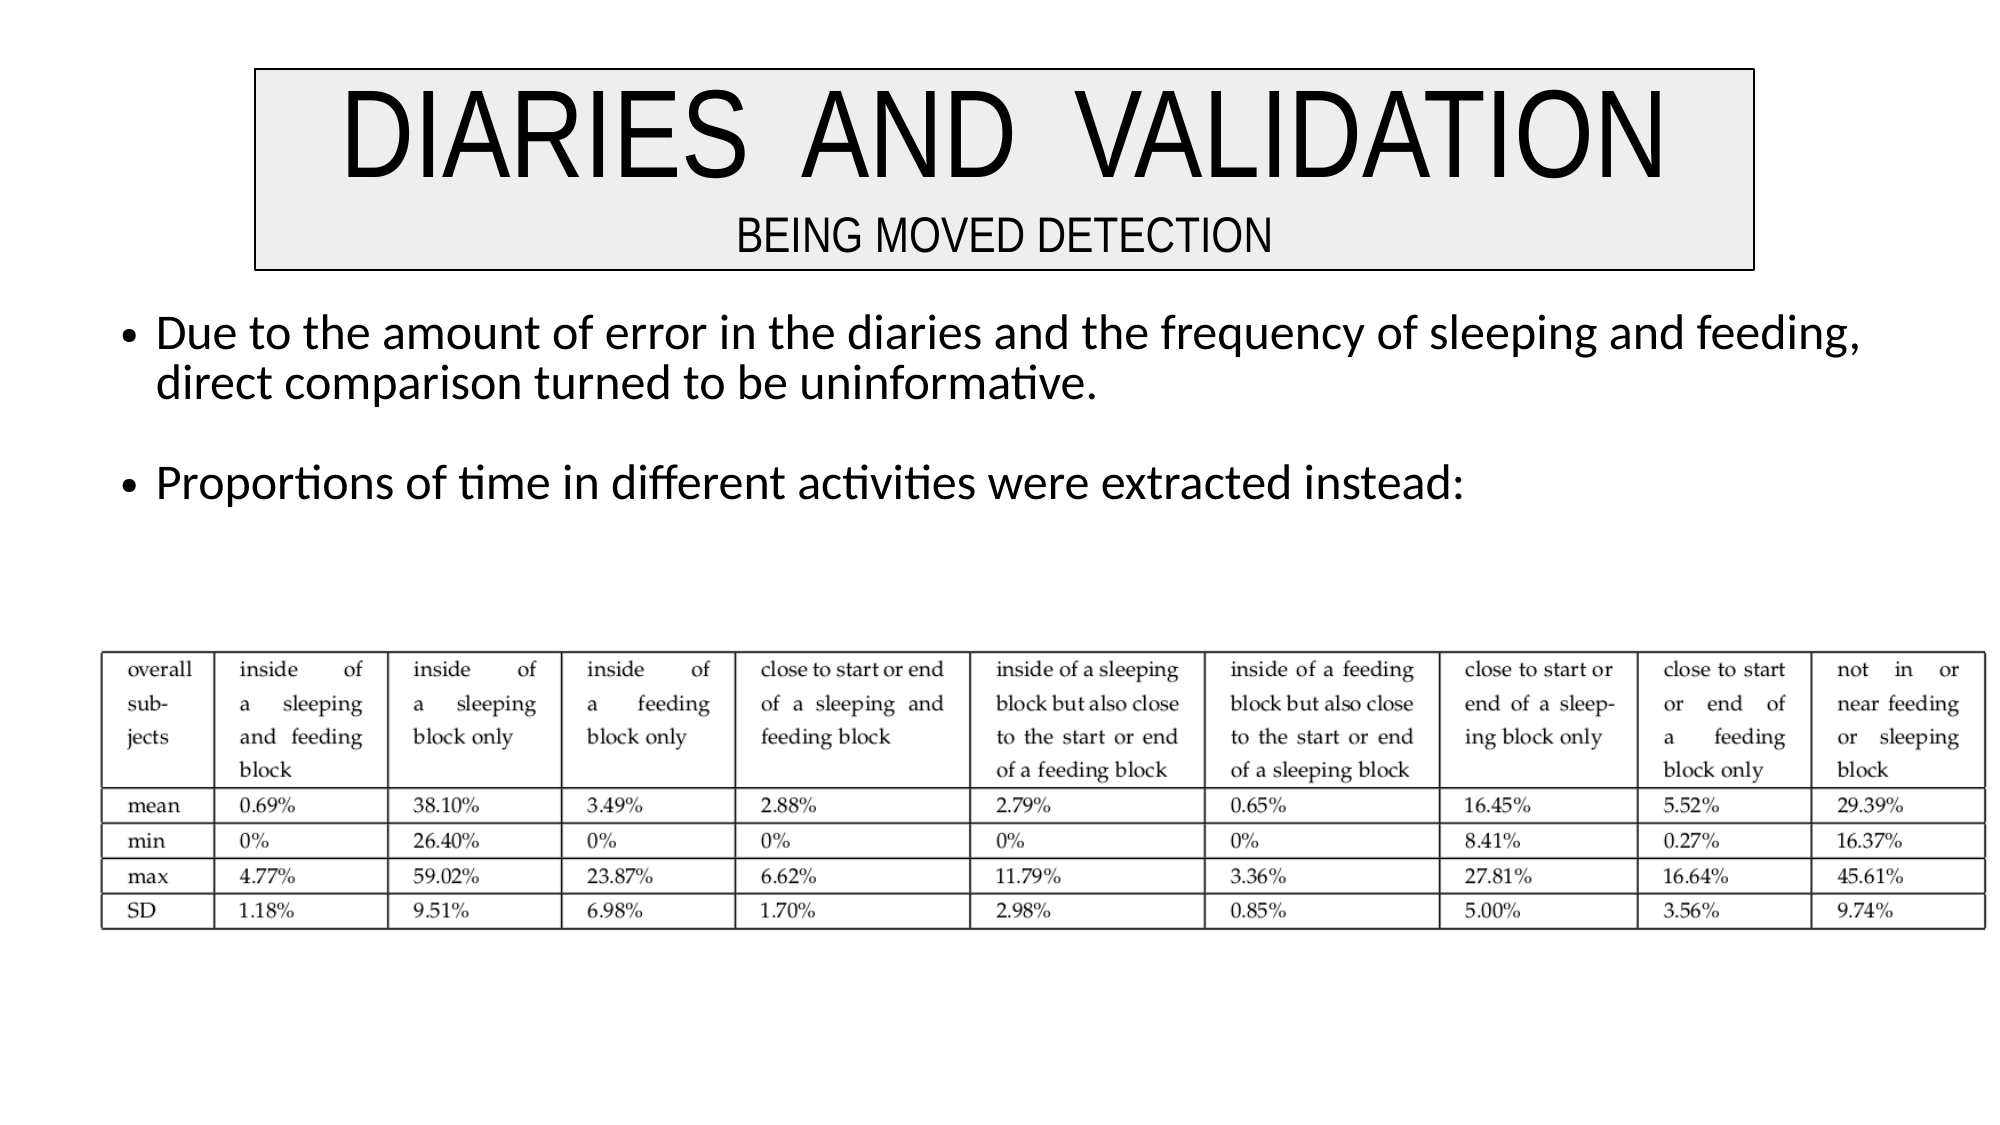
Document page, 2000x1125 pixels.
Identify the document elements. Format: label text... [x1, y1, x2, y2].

text_box DIARIES AND VALIDATION BEING MOVED DETECTION [254, 69, 1755, 270]
text_box Due to the amount of error in the diaries and the frequency of sleeping and feeding, direct comparison turned to be uninformative. Proportions of time in different activities were extracted instead: [34, 304, 1936, 1081]
picture [89, 643, 2000, 946]
